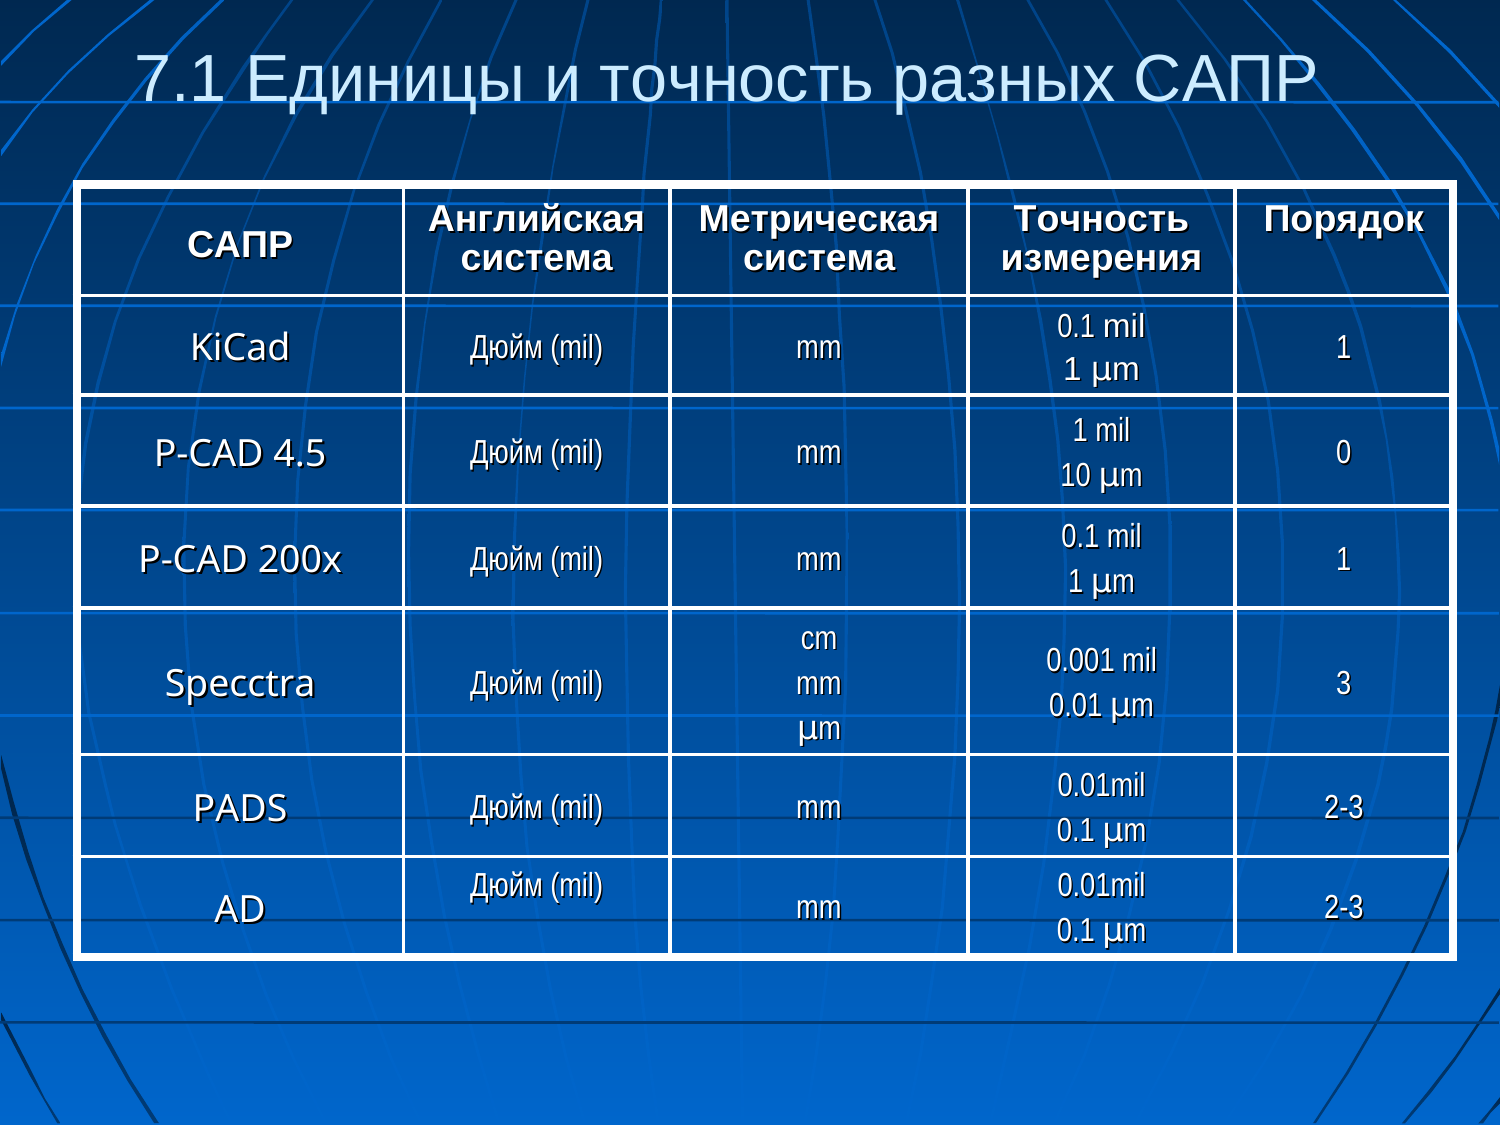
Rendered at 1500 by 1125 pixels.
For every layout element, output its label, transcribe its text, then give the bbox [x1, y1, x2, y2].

table_header Точность измерения [970, 189, 1233, 294]
table_cell cm mm μm [672, 610, 966, 753]
table_cell 0.001 mil 0.01 μm [970, 610, 1233, 753]
table_cell Дюйм (mil) [405, 610, 668, 753]
table_header Порядок [1237, 189, 1449, 294]
table_cell mm [672, 508, 966, 606]
table_cell P-CAD 4.5 [81, 397, 402, 504]
table_cell 0.01mil 0.1 μm [970, 756, 1233, 855]
table_cell mm [672, 858, 966, 953]
table_cell 1 mil 10 μm [970, 397, 1233, 504]
table_cell 1 [1237, 508, 1449, 606]
table_cell Дюйм (mil) [405, 858, 668, 953]
table_cell 0.01mil 0.1 μm [970, 858, 1233, 953]
table_cell 0.1 mil 1 μm [970, 508, 1233, 606]
text_box 7.1 Единицы и точность разных САПР [29, 18, 1426, 126]
table_cell 1 [1237, 297, 1449, 393]
table_cell 0 [1237, 397, 1449, 504]
table_cell AD [81, 858, 402, 953]
table_cell mm [672, 397, 966, 504]
table_cell KiCad [81, 297, 402, 393]
table_header Метрическая система [672, 189, 966, 294]
table_cell 2-3 [1237, 756, 1449, 855]
table_header САПР [81, 189, 402, 294]
table_cell mm [672, 297, 966, 393]
table_cell PADS [81, 756, 402, 855]
table_cell mm [672, 756, 966, 855]
table_header Английская система [405, 189, 668, 294]
table_cell Дюйм (mil) [405, 508, 668, 606]
table_cell P-CAD 200x [81, 508, 402, 606]
table_cell 0.1 mil 1 μm [970, 297, 1233, 393]
table_cell Дюйм (mil) [405, 756, 668, 855]
table_cell 2-3 [1237, 858, 1449, 953]
table_cell Дюйм (mil) [405, 297, 668, 393]
table_cell 3 [1237, 610, 1449, 753]
table_cell Specctra [81, 610, 402, 753]
table_cell Дюйм (mil) [405, 397, 668, 504]
